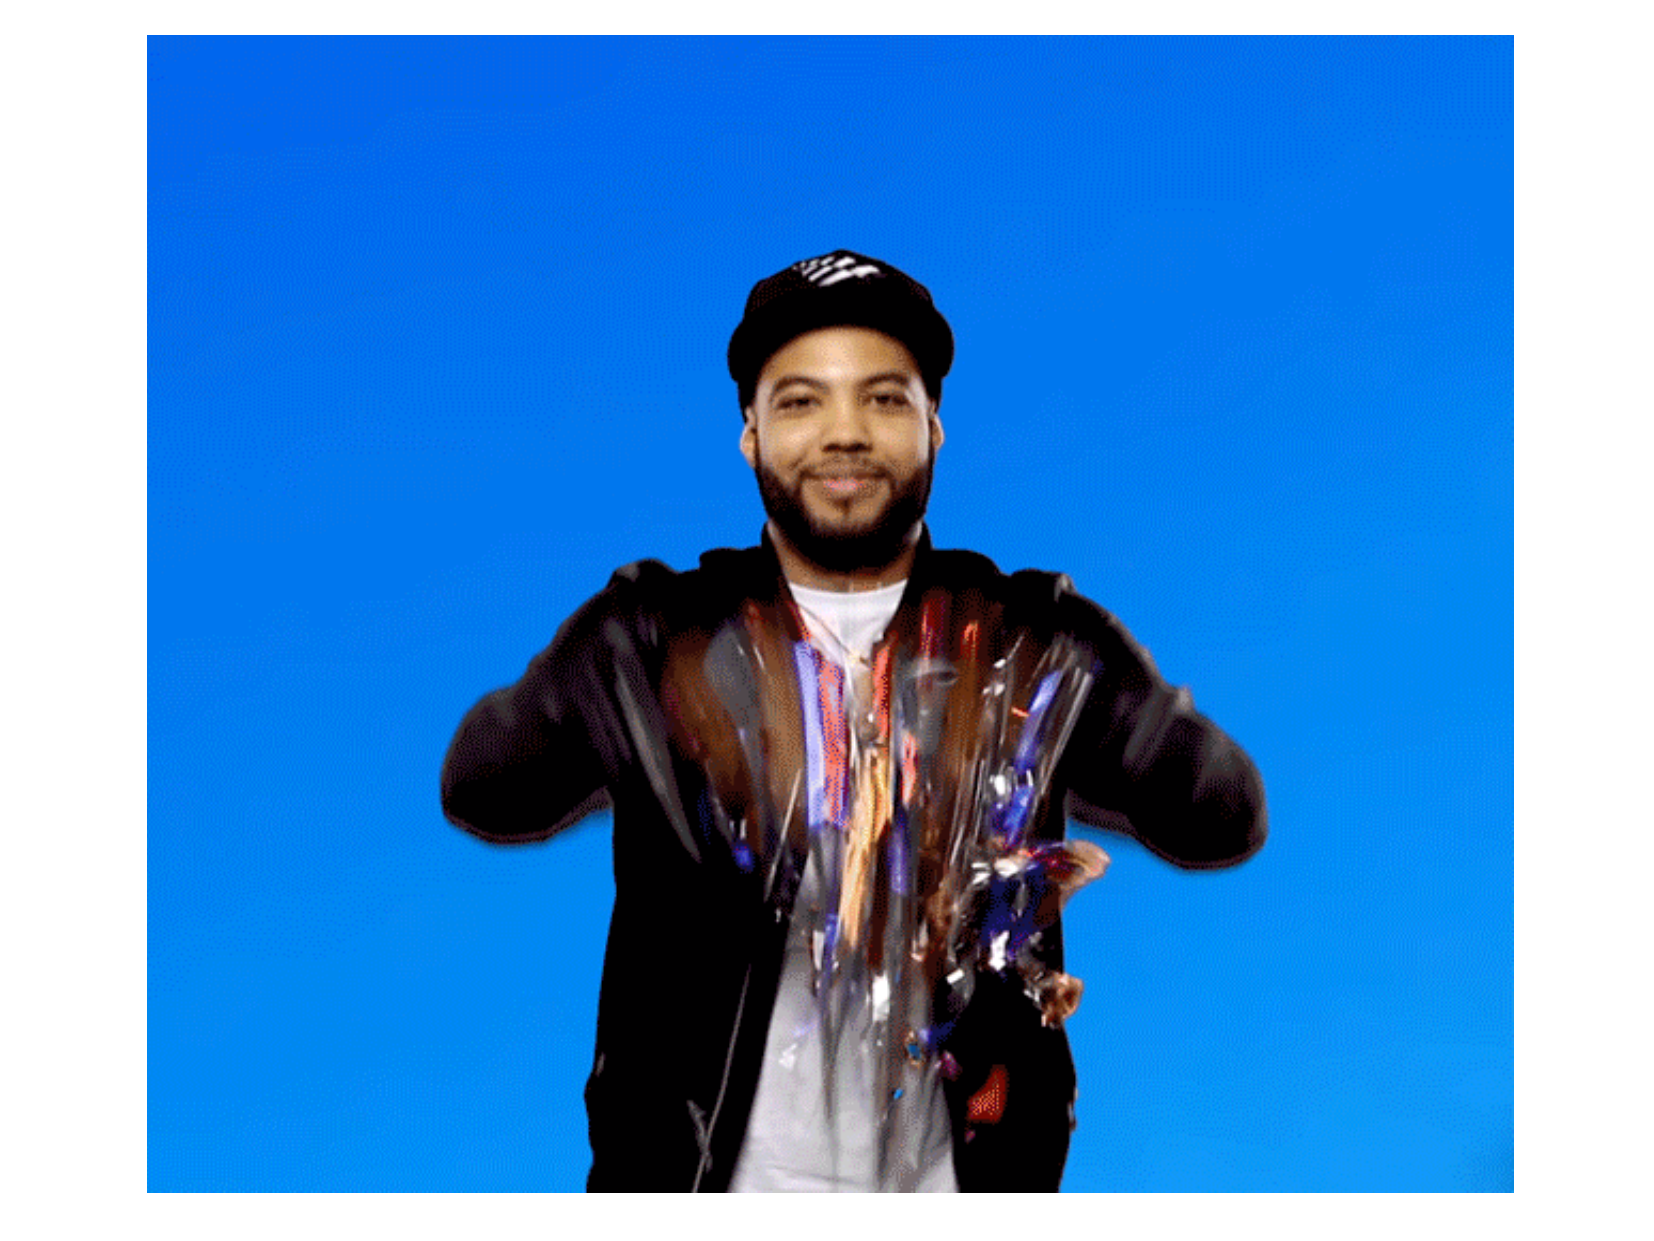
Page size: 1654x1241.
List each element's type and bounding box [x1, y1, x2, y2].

picture [147, 35, 1514, 1193]
